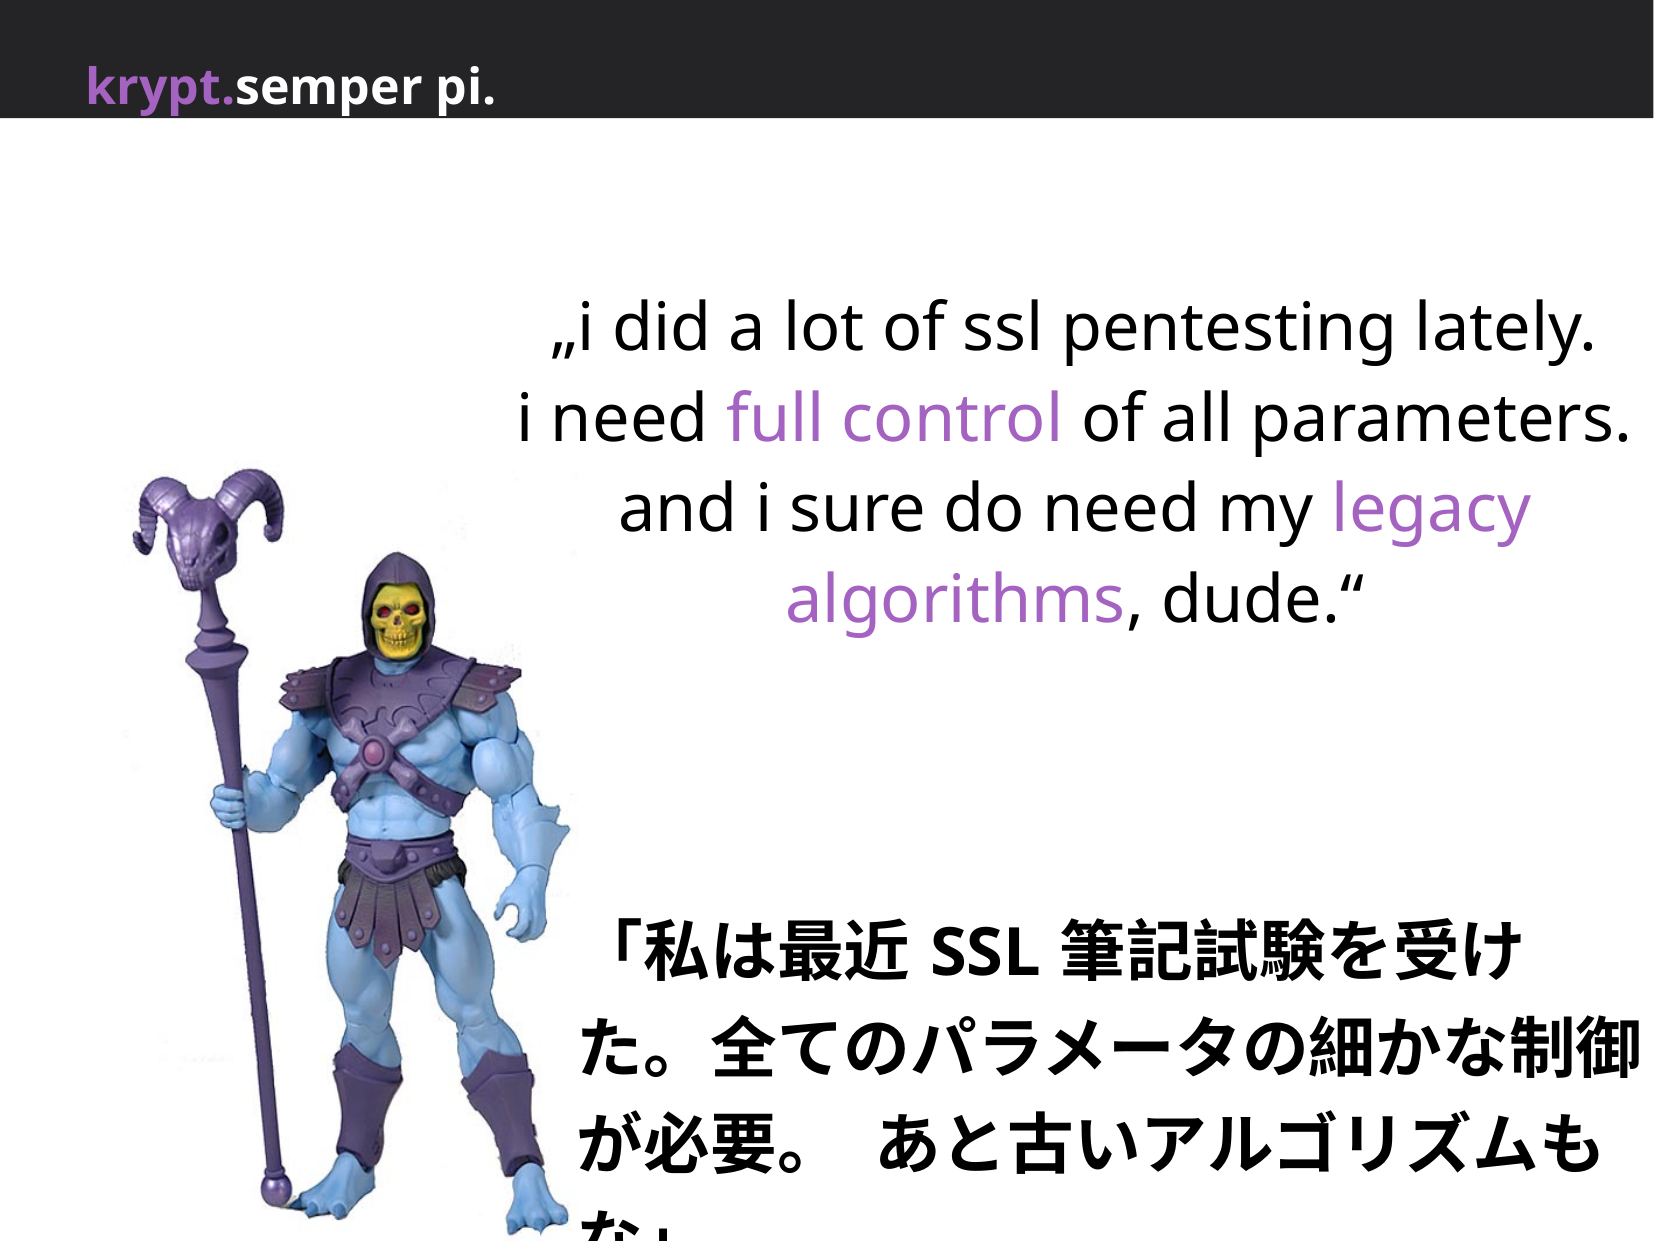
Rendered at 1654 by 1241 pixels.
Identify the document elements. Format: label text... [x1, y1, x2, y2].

text_box [0, 0, 1654, 119]
text_box [1411, 928, 1424, 937]
text_box [165, 531, 1441, 1087]
text_box [794, 608, 811, 618]
text_box [1245, 923, 1250, 931]
text_box [1068, 930, 1089, 937]
text_box 「私は最近SSL筆記試験を受けた。全てのパラメータの細かな制御が必要。 あと古いアルゴリズムもな」 [562, 937, 1654, 1241]
text_box „i did a lot of ssl pentesting lately. i need full control of all parameters. and i sure do need my legacy algorithms, dude.“ [496, 271, 1654, 608]
text_box [1171, 608, 1190, 618]
text_box [1213, 608, 1231, 618]
text_box [1299, 926, 1313, 935]
text_box [890, 608, 910, 618]
text_box [850, 608, 869, 618]
text_box [1253, 608, 1272, 618]
text_box [1429, 926, 1441, 937]
text_box krypt.semper pi. [70, 43, 544, 119]
picture [0, 460, 562, 1241]
